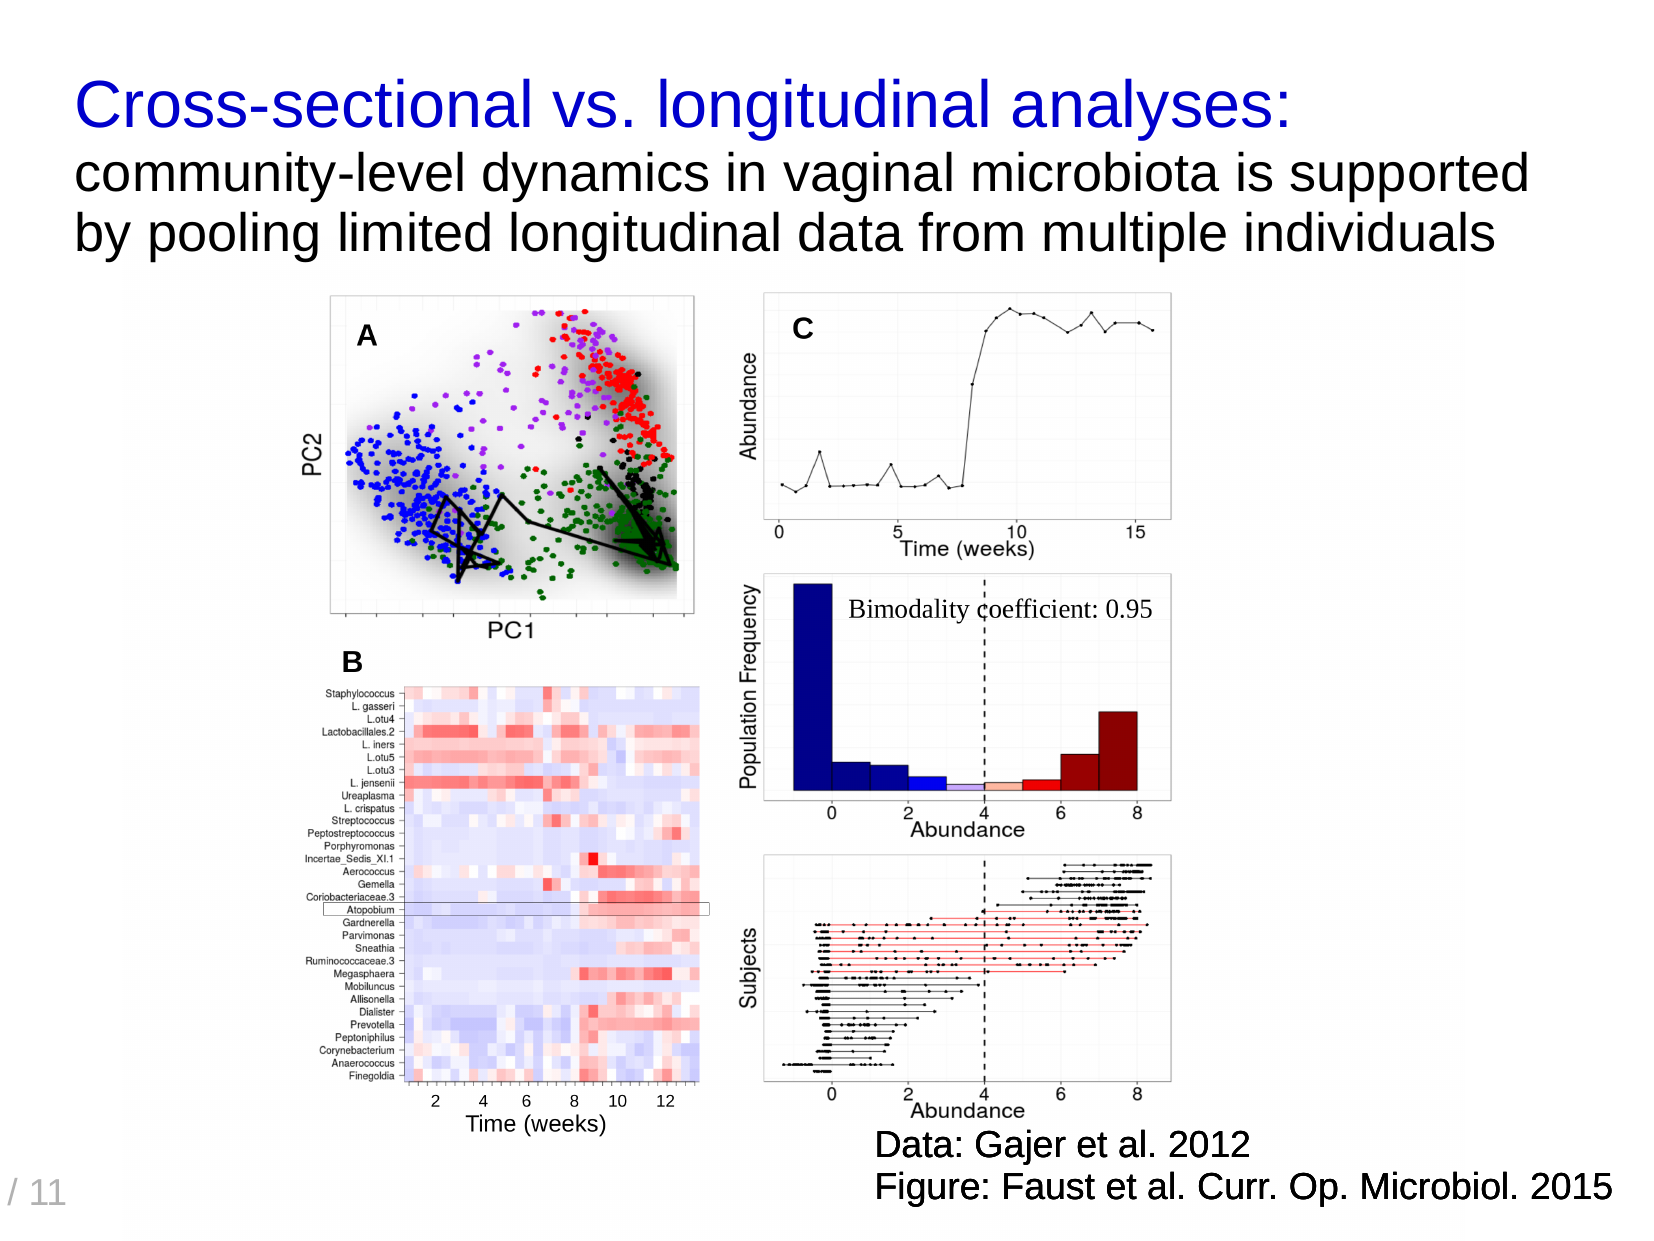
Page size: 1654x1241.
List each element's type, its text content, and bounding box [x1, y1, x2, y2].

picture [122, 271, 1465, 1241]
text_box Data: Gajer et al. 2012 Figure: Faust et al. Curr. Op. Microbiol. 2015 [874, 1107, 1645, 1224]
text_box <number> / 11 [0, 1163, 215, 1221]
text_box Cross-sectional vs. longitudinal analyses: community-level dynamics in vaginal microbiota is supported by pooling limited longitudinal data from multiple individuals [60, 60, 1561, 271]
